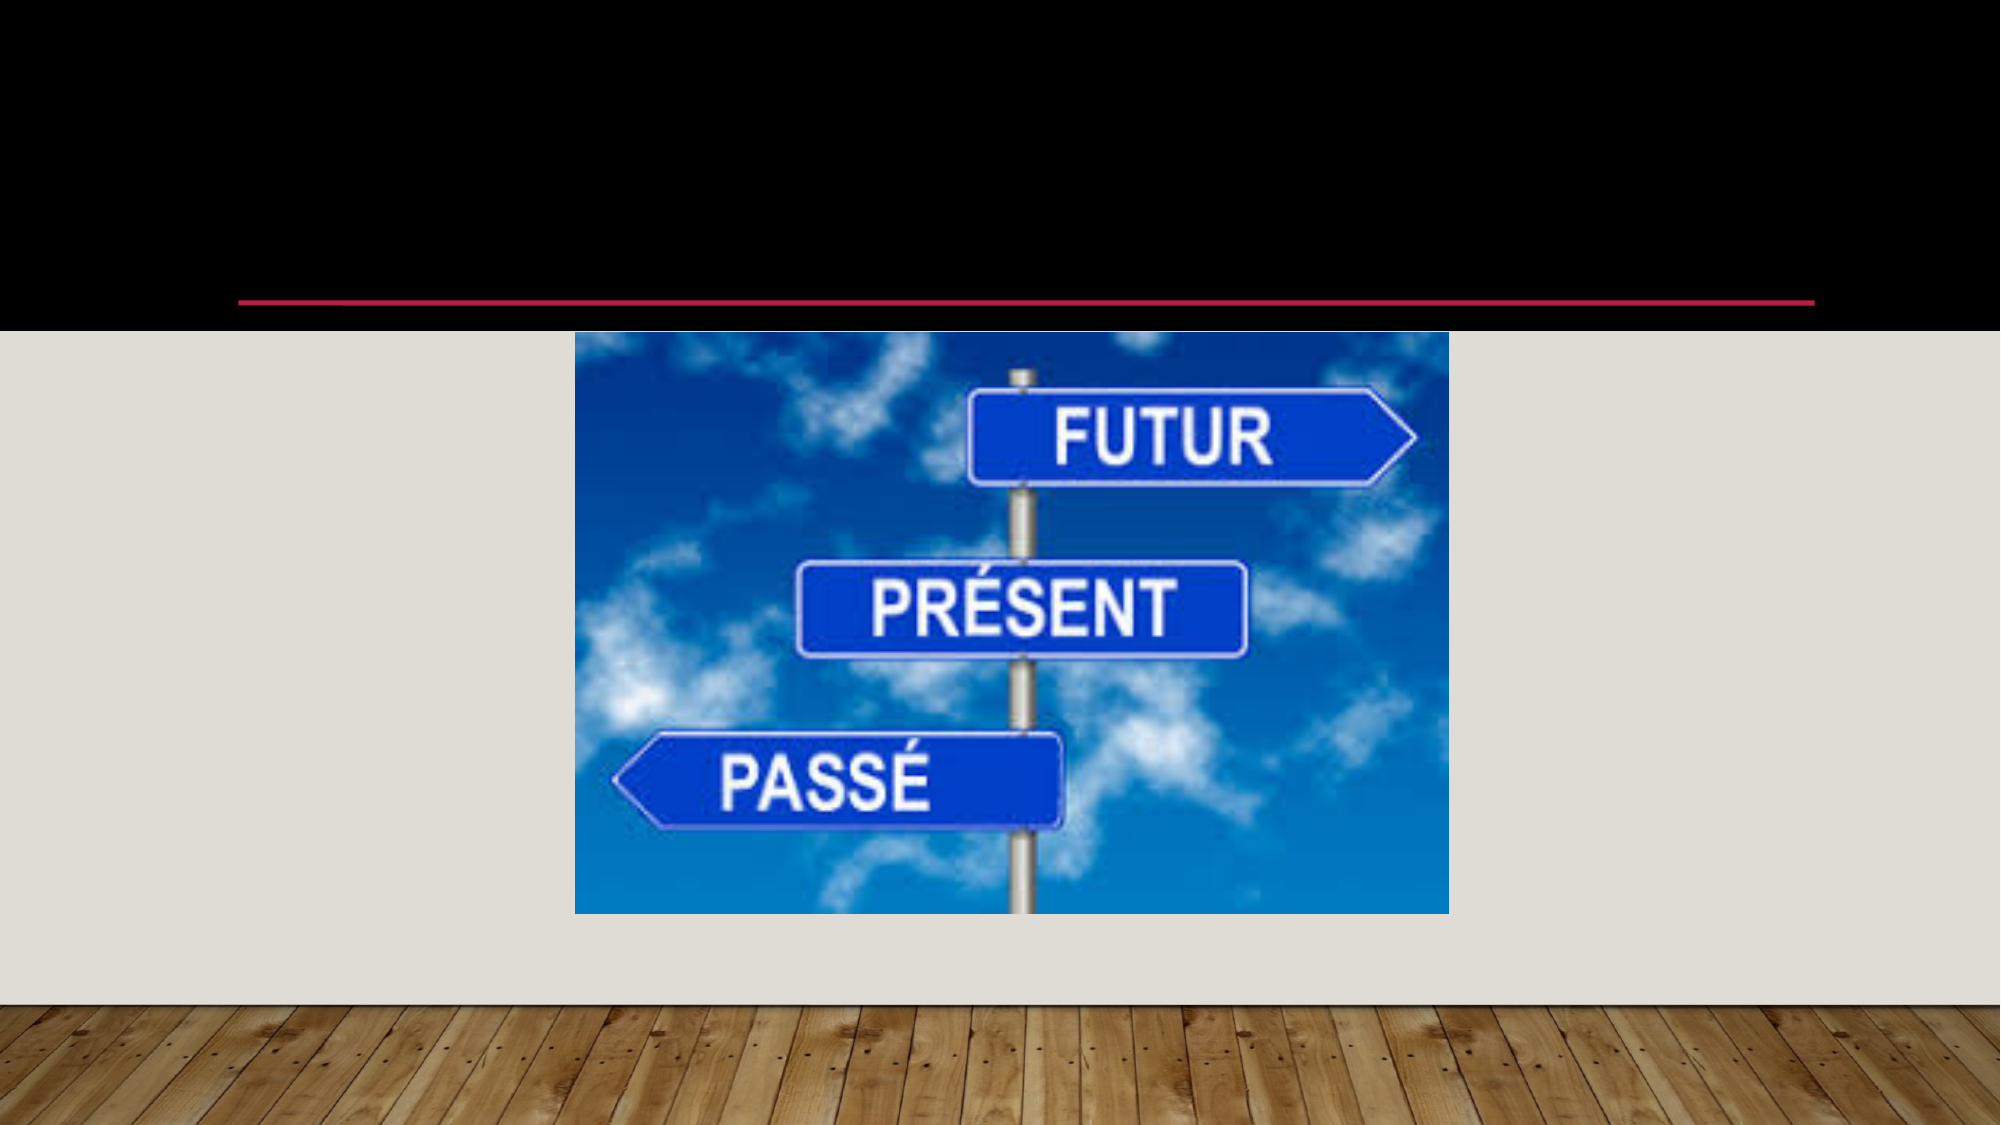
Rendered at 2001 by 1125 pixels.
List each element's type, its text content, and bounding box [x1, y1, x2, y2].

picture [575, 332, 1449, 914]
title Pour le futur [238, 131, 1814, 305]
